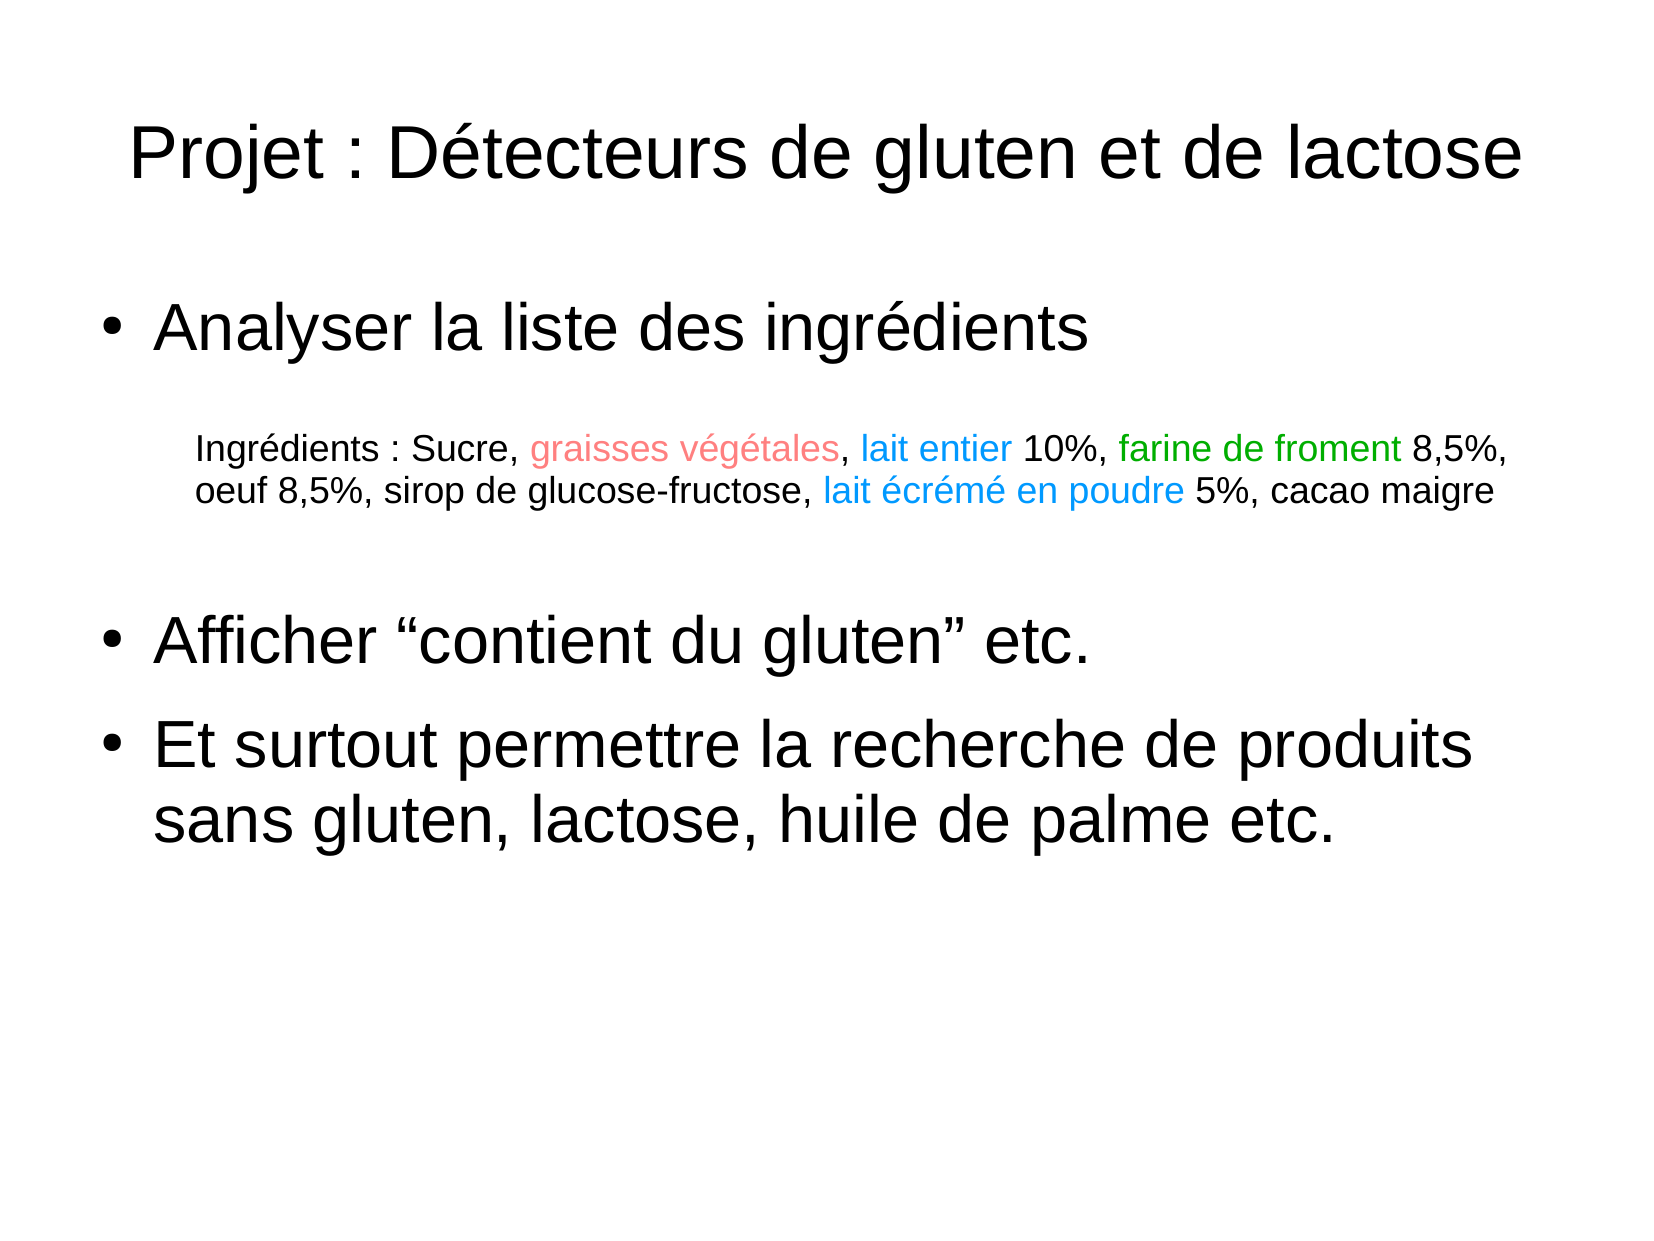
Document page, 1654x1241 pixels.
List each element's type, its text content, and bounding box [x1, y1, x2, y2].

list Analyser la liste des ingrédients Afficher “contient du gluten” etc. Et surtout permettre la recherche de produits sans gluten, lactose, huile de palme etc. [82, 290, 1571, 1109]
title Projet : Détecteurs de gluten et de lactose [82, 49, 1571, 257]
text_box Ingrédients : Sucre, graisses végétales, lait entier 10%, farine de froment 8,5%, oeuf 8,5%, sirop de glucose-fructose, lait écrémé en poudre 5%, cacao maigre [180, 420, 1561, 519]
